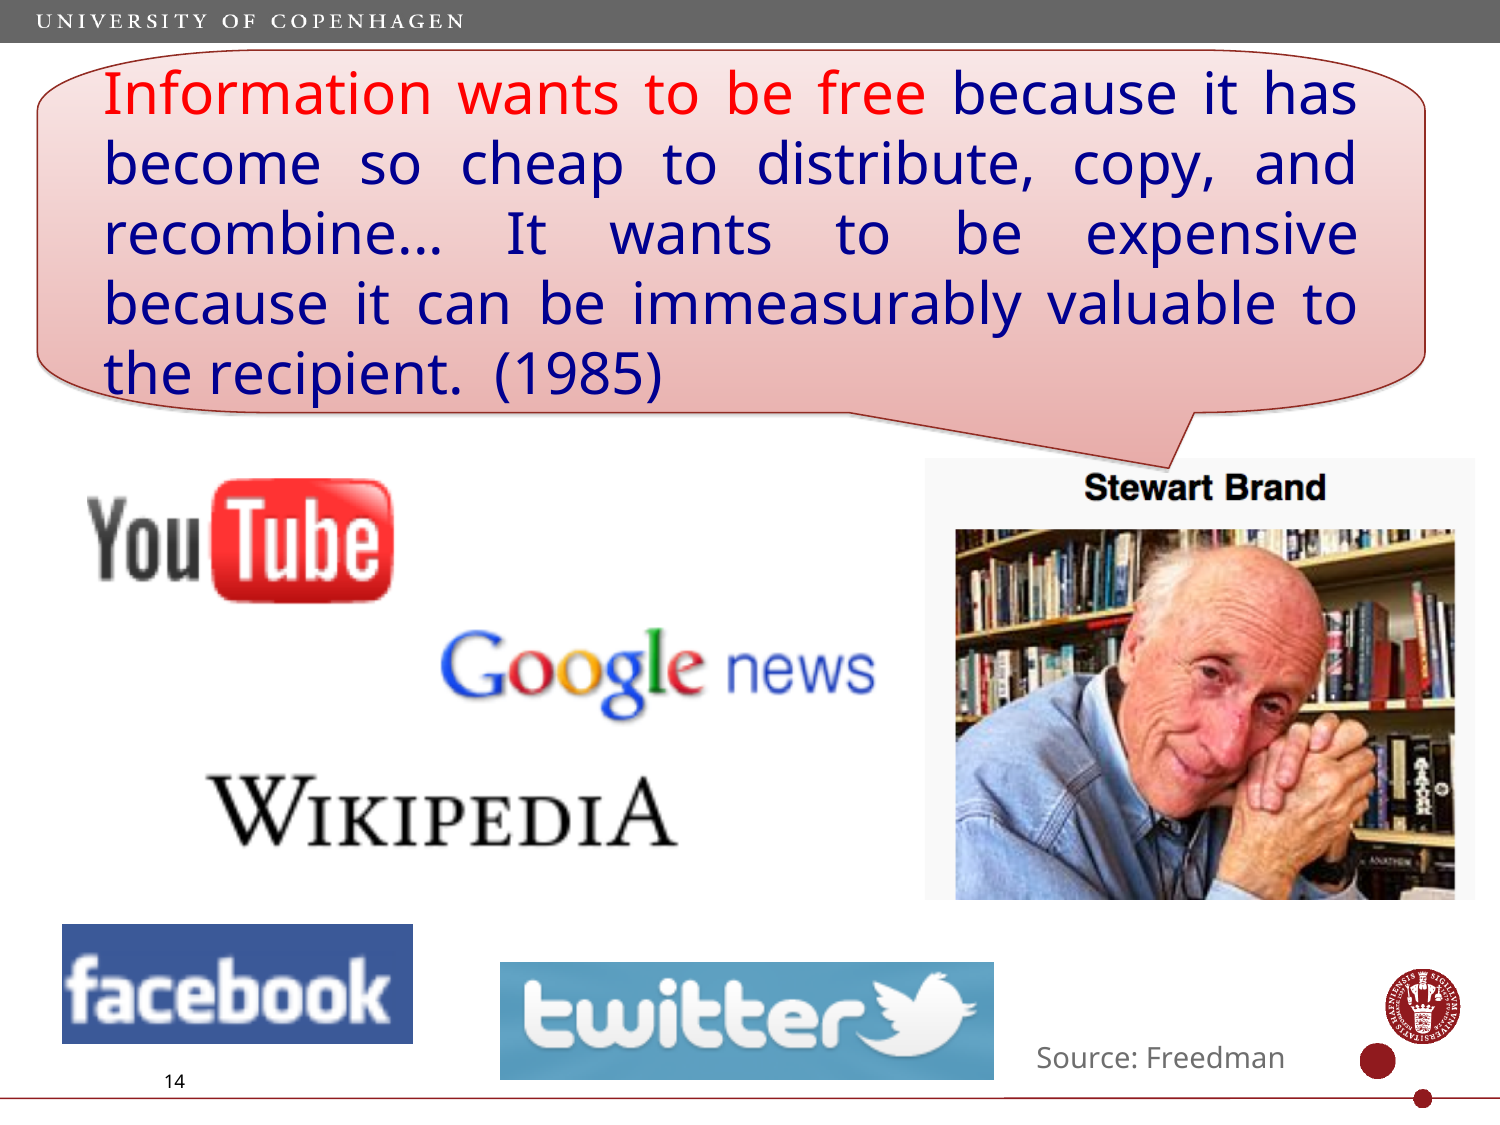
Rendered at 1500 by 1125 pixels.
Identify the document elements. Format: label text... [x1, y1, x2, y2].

picture [924, 458, 1476, 901]
picture [425, 599, 897, 729]
picture [0, 910, 1500, 1122]
text_box Information wants to be free because it has become so cheap to distribute, copy, and recombine... It wants to be expensive because it can be immeasurably valuable to the recipient. (1985) [37, 50, 1426, 469]
picture [87, 462, 409, 613]
text_box <number> [163, 1070, 514, 1094]
picture [181, 749, 713, 876]
text_box Source: Freedman [1021, 1031, 1341, 1083]
